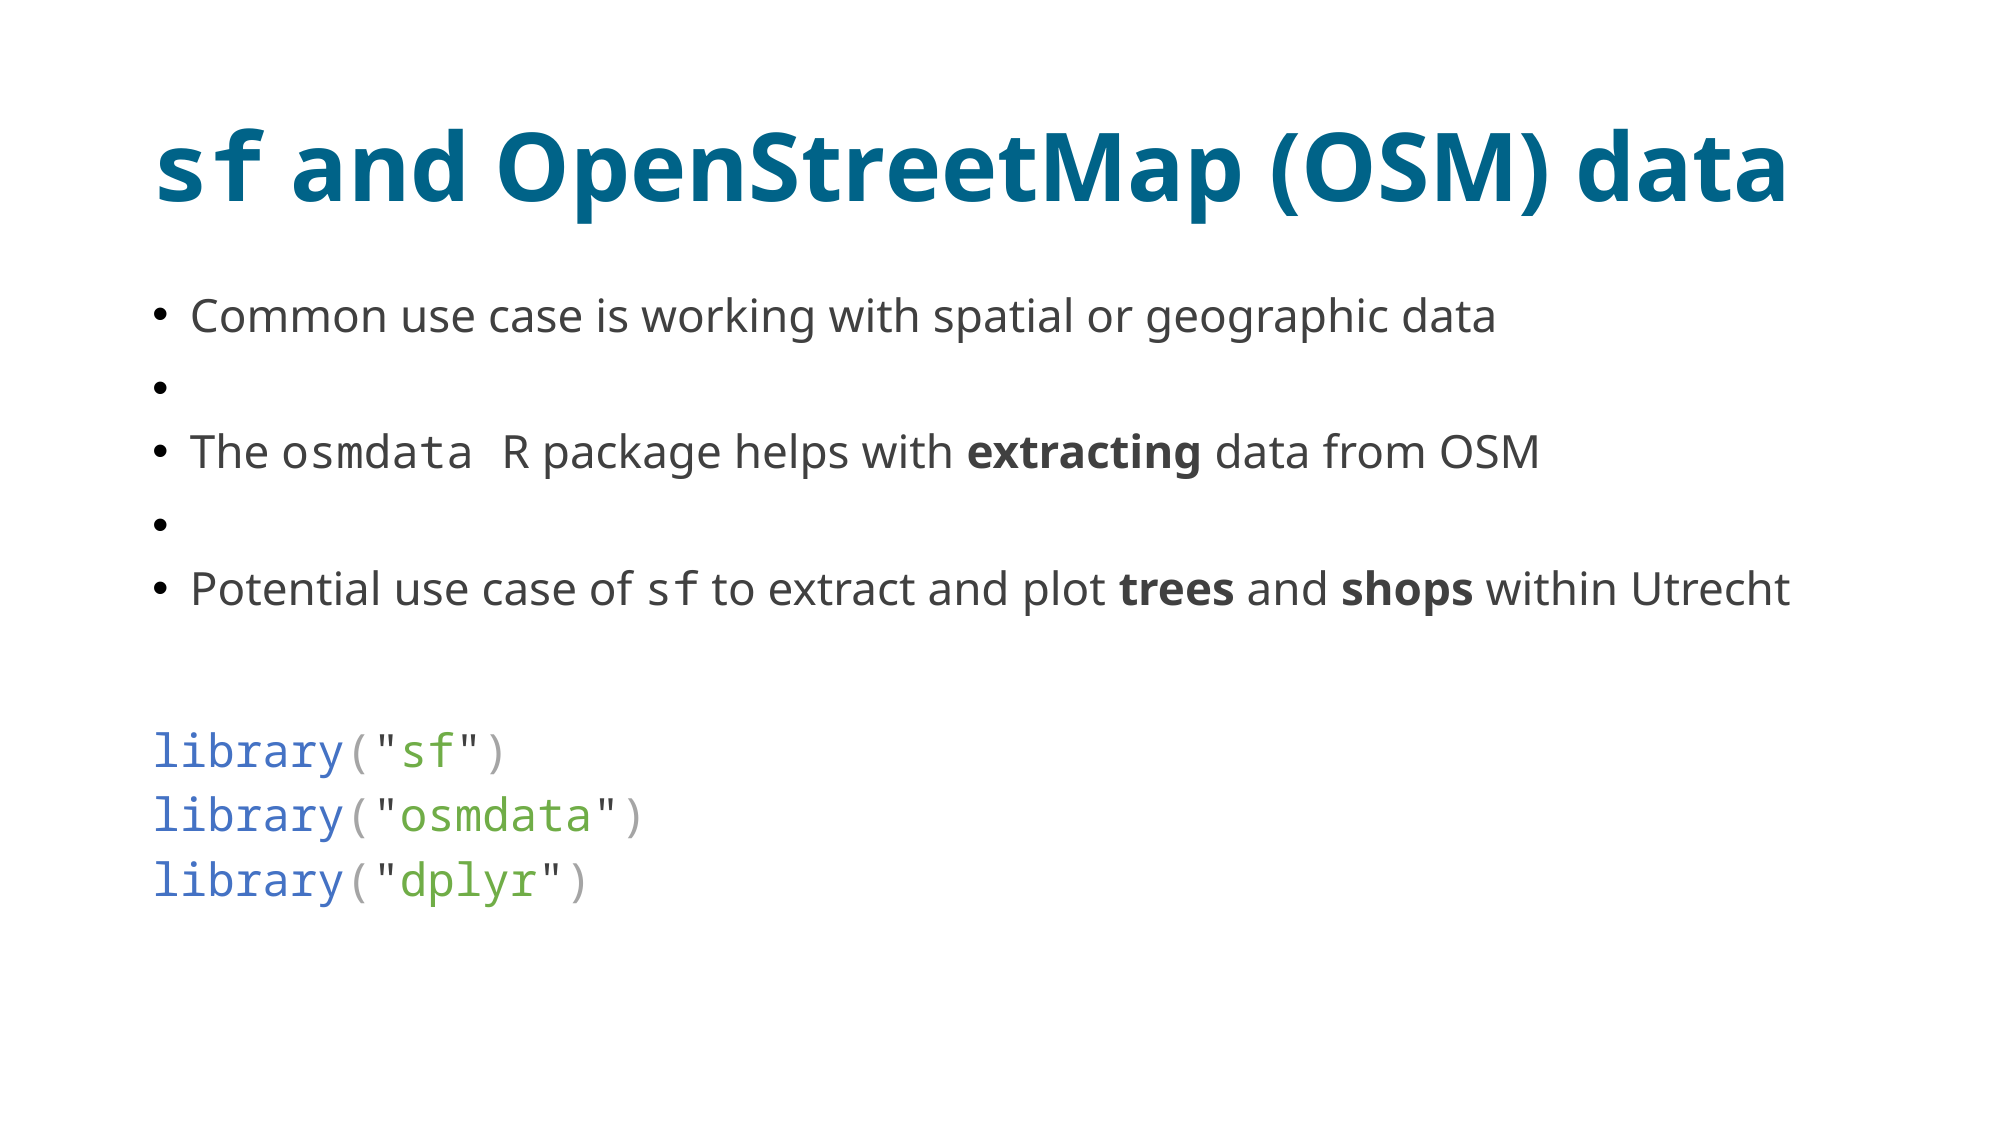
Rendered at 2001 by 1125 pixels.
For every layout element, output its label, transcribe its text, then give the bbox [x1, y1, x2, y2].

title sf and OpenStreetMap (OSM) data [137, 50, 1892, 278]
text_box library("sf") library("osmdata") library("dplyr") [137, 724, 1863, 952]
list Common use case is working with spatial or geographic data The osmdata R package helps with extracting data from OSM Potential use case of sf to extract and plot trees and shops within Utrecht [137, 289, 1863, 657]
